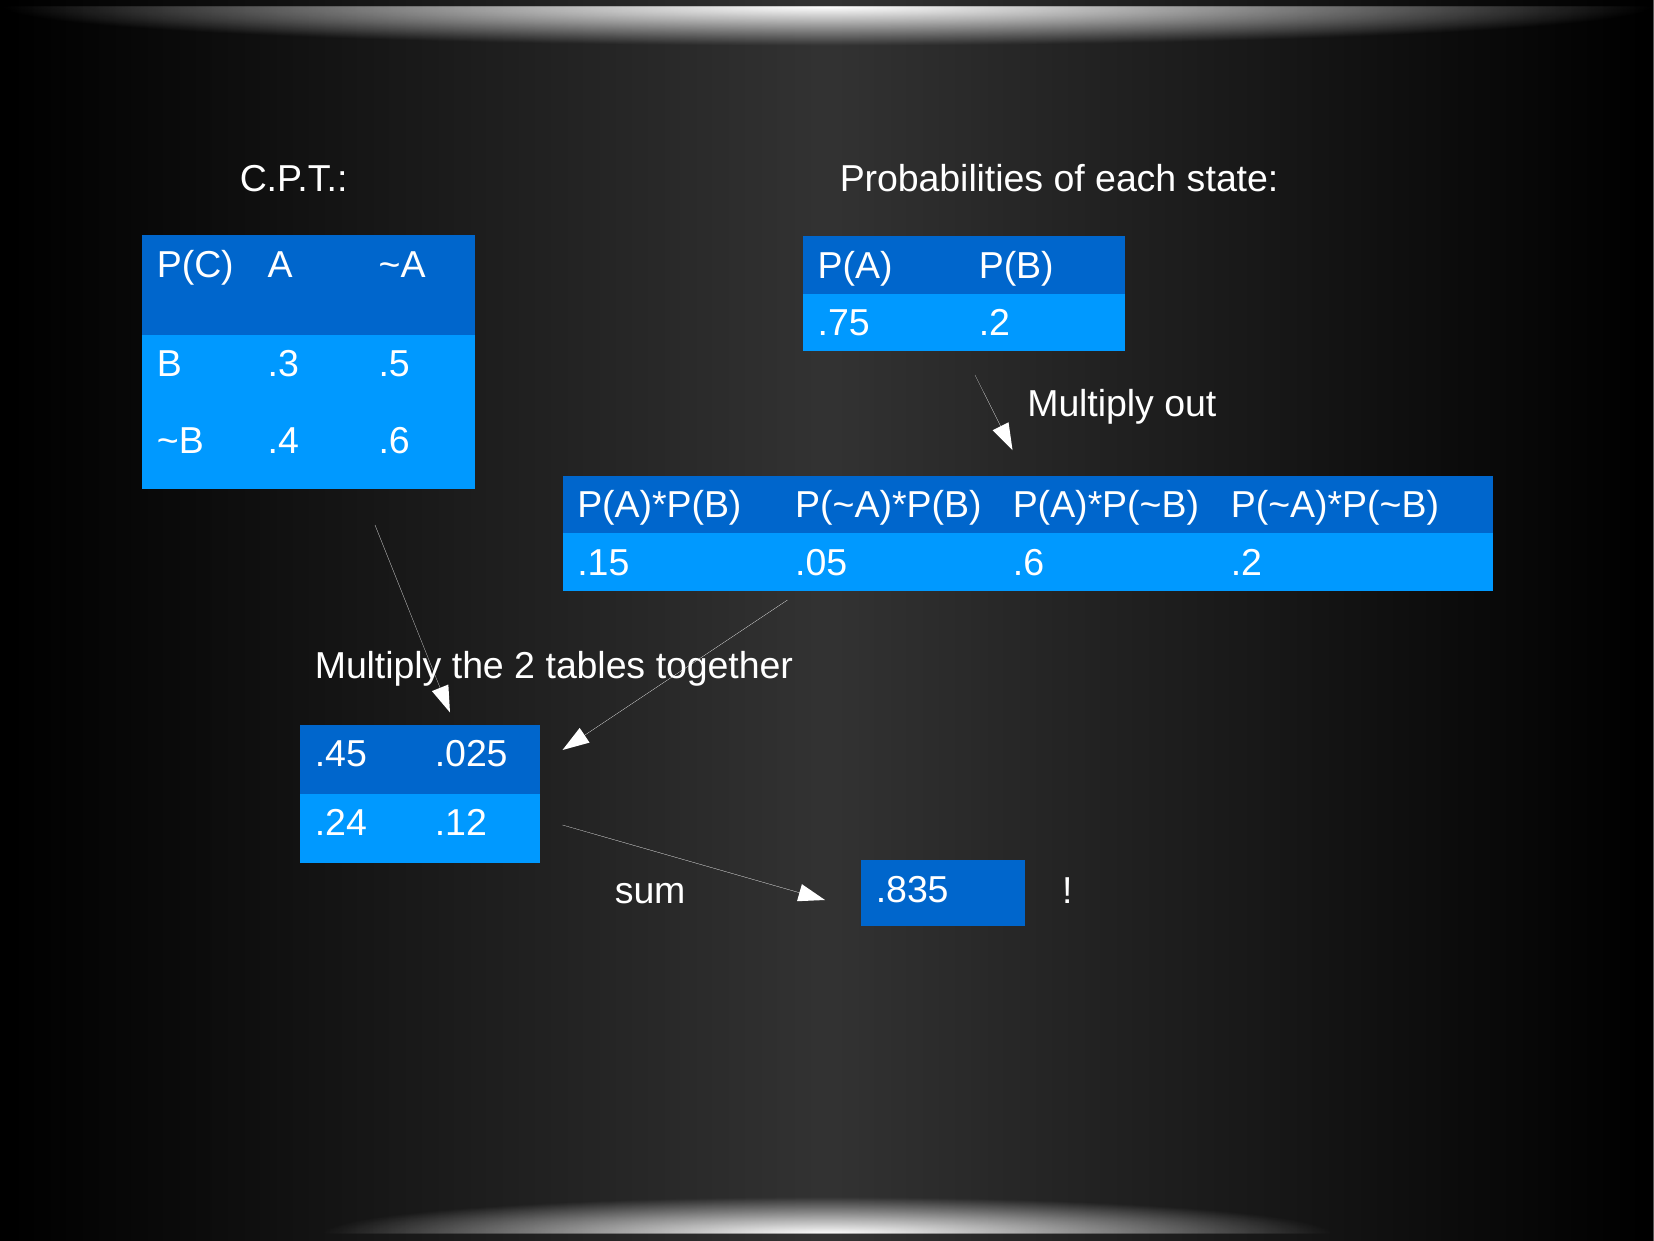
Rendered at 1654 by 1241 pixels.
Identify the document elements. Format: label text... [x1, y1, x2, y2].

table_header P(A)*P(~B) [998, 476, 1216, 533]
text_box ! [1047, 862, 1087, 957]
table_header P(A) [803, 236, 964, 294]
table_cell ~B [142, 412, 253, 489]
table_cell .4 [253, 412, 364, 489]
table_cell .6 [998, 533, 1216, 591]
table_cell .05 [780, 533, 998, 591]
table_cell .2 [964, 294, 1125, 351]
table_header A [253, 235, 364, 335]
text_box Probabilities of each state: [825, 150, 1369, 226]
text_box Multiply the 2 tables together [300, 637, 808, 695]
table_header P(~A)*P(B) [780, 476, 998, 533]
text_box Multiply out [1012, 375, 1231, 432]
table_header .45 [300, 725, 420, 794]
table_cell B [142, 335, 253, 412]
table_cell .24 [300, 794, 420, 863]
table_cell .75 [803, 294, 964, 351]
table_cell .3 [253, 335, 364, 412]
table_header P(A)*P(B) [563, 476, 780, 533]
picture [0, 0, 1654, 1241]
text_box sum [600, 862, 701, 920]
text_box C.P.T.: [225, 150, 363, 207]
table_cell .5 [364, 335, 475, 412]
table_cell .2 [1216, 533, 1493, 591]
table_cell .6 [364, 412, 475, 489]
table_cell .15 [563, 533, 780, 591]
table_header .835 [861, 860, 1025, 926]
table_header P(~A)*P(~B) [1216, 476, 1493, 533]
table_header ~A [364, 235, 475, 335]
table_header P(B) [964, 236, 1125, 294]
table_header P(C) [142, 235, 253, 335]
table_cell .12 [420, 794, 540, 863]
table_header .025 [420, 725, 540, 794]
